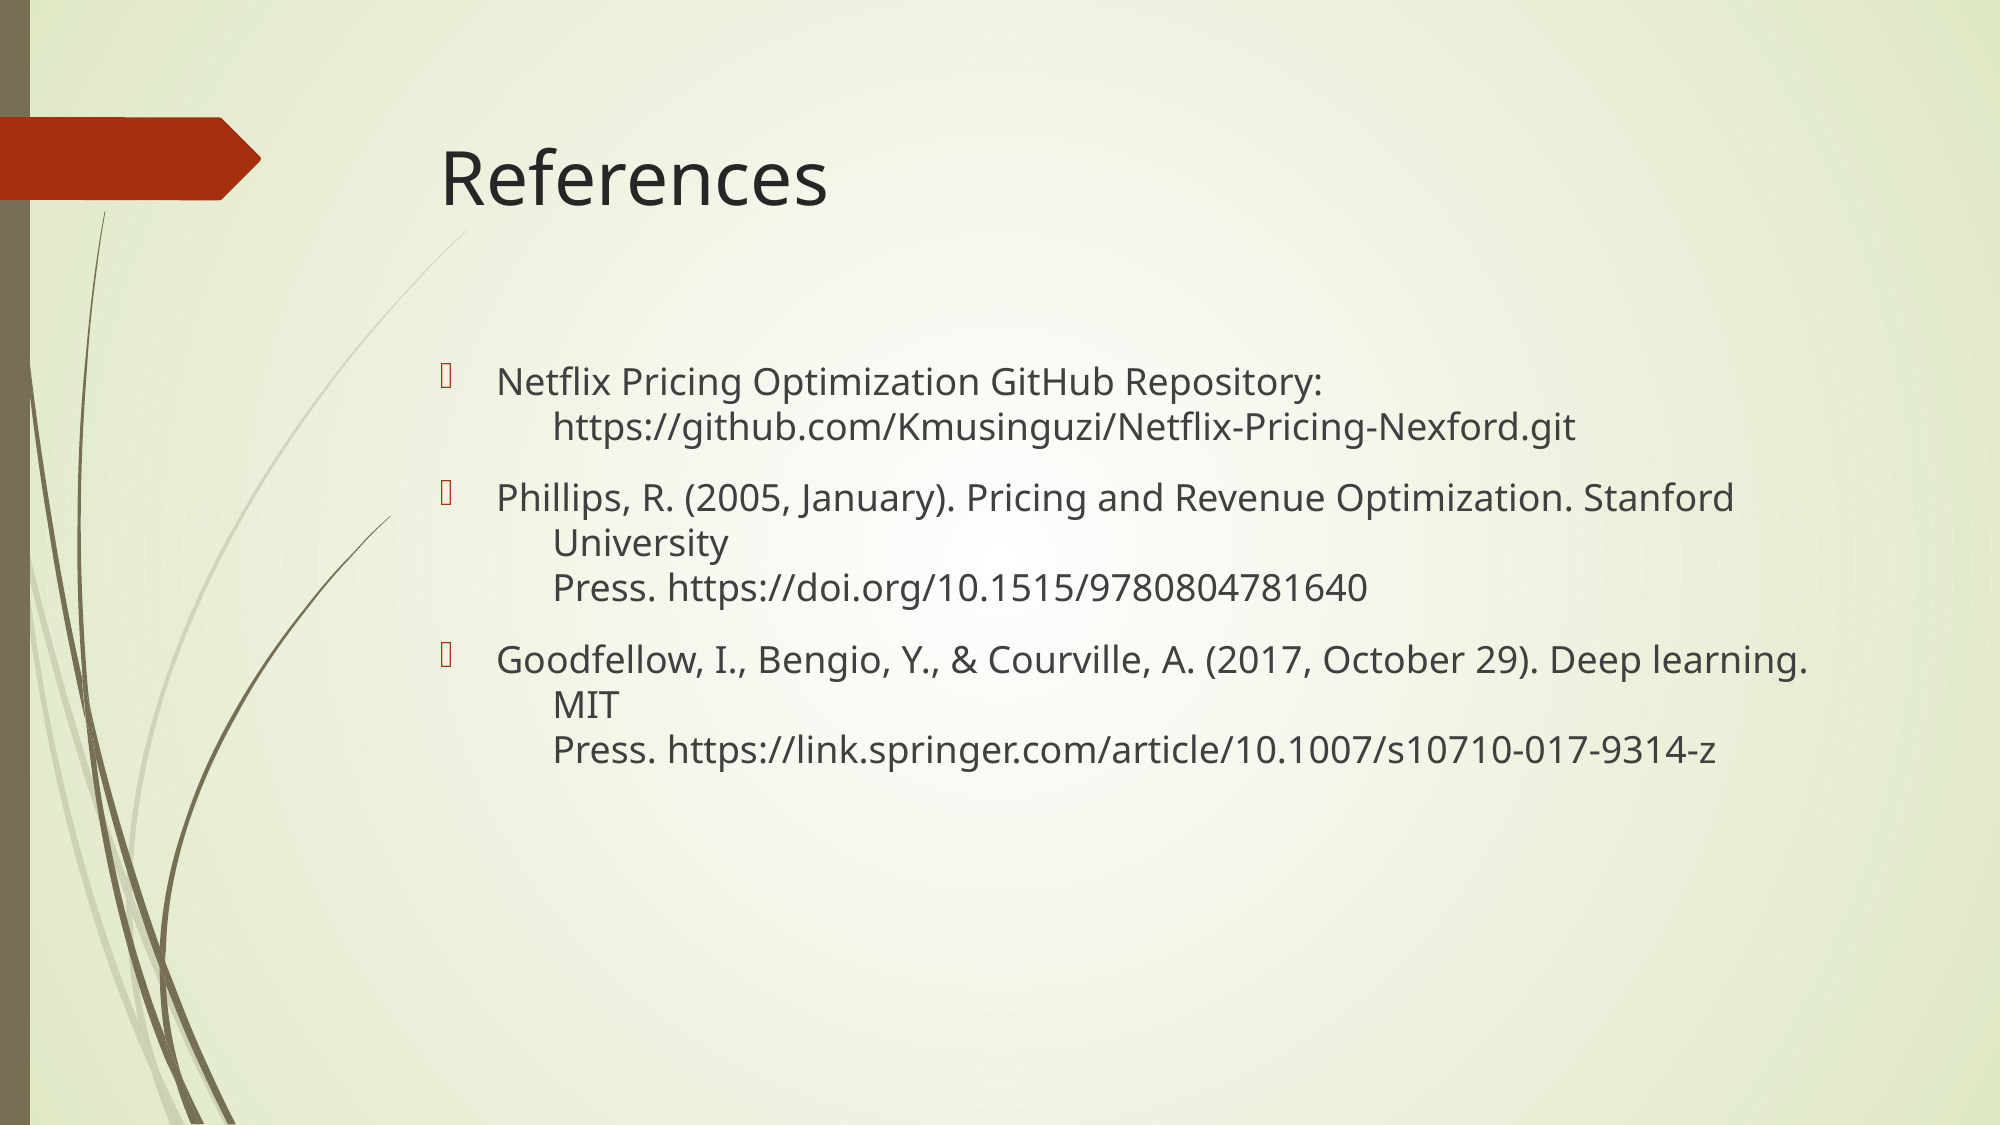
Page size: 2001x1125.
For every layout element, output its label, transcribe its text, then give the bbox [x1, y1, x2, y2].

list Netflix Pricing Optimization GitHub Repository: https://github.com/Kmusinguzi/Netflix-Pricing-Nexford.git Phillips, R. (2005, January). Pricing and Revenue Optimization. Stanford University Press. https://doi.org/10.1515/9780804781640 Goodfellow, I., Bengio, Y., & Courville, A. (2017, October 29). Deep learning. MIT Press. https://link.springer.com/article/10.1007/s10710-017-9314-z [424, 350, 1888, 970]
title References [424, 123, 1887, 240]
